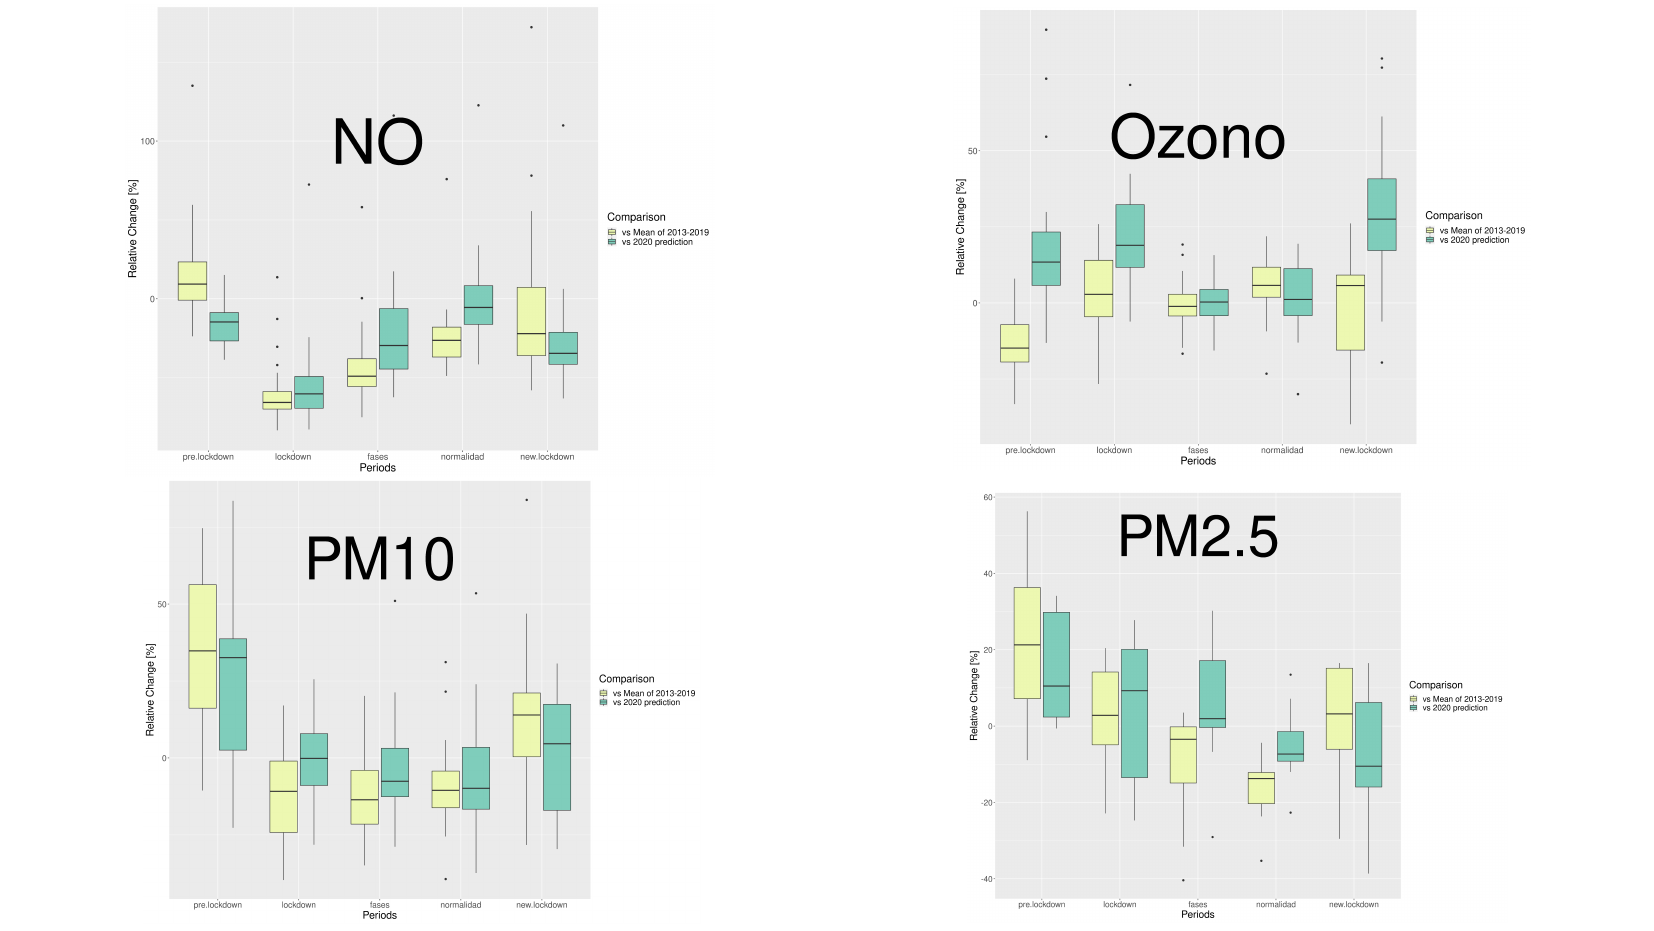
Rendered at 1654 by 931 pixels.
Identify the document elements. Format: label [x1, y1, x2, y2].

picture [953, 7, 1531, 470]
picture [967, 490, 1508, 923]
picture [143, 478, 701, 924]
picture [125, 4, 715, 477]
